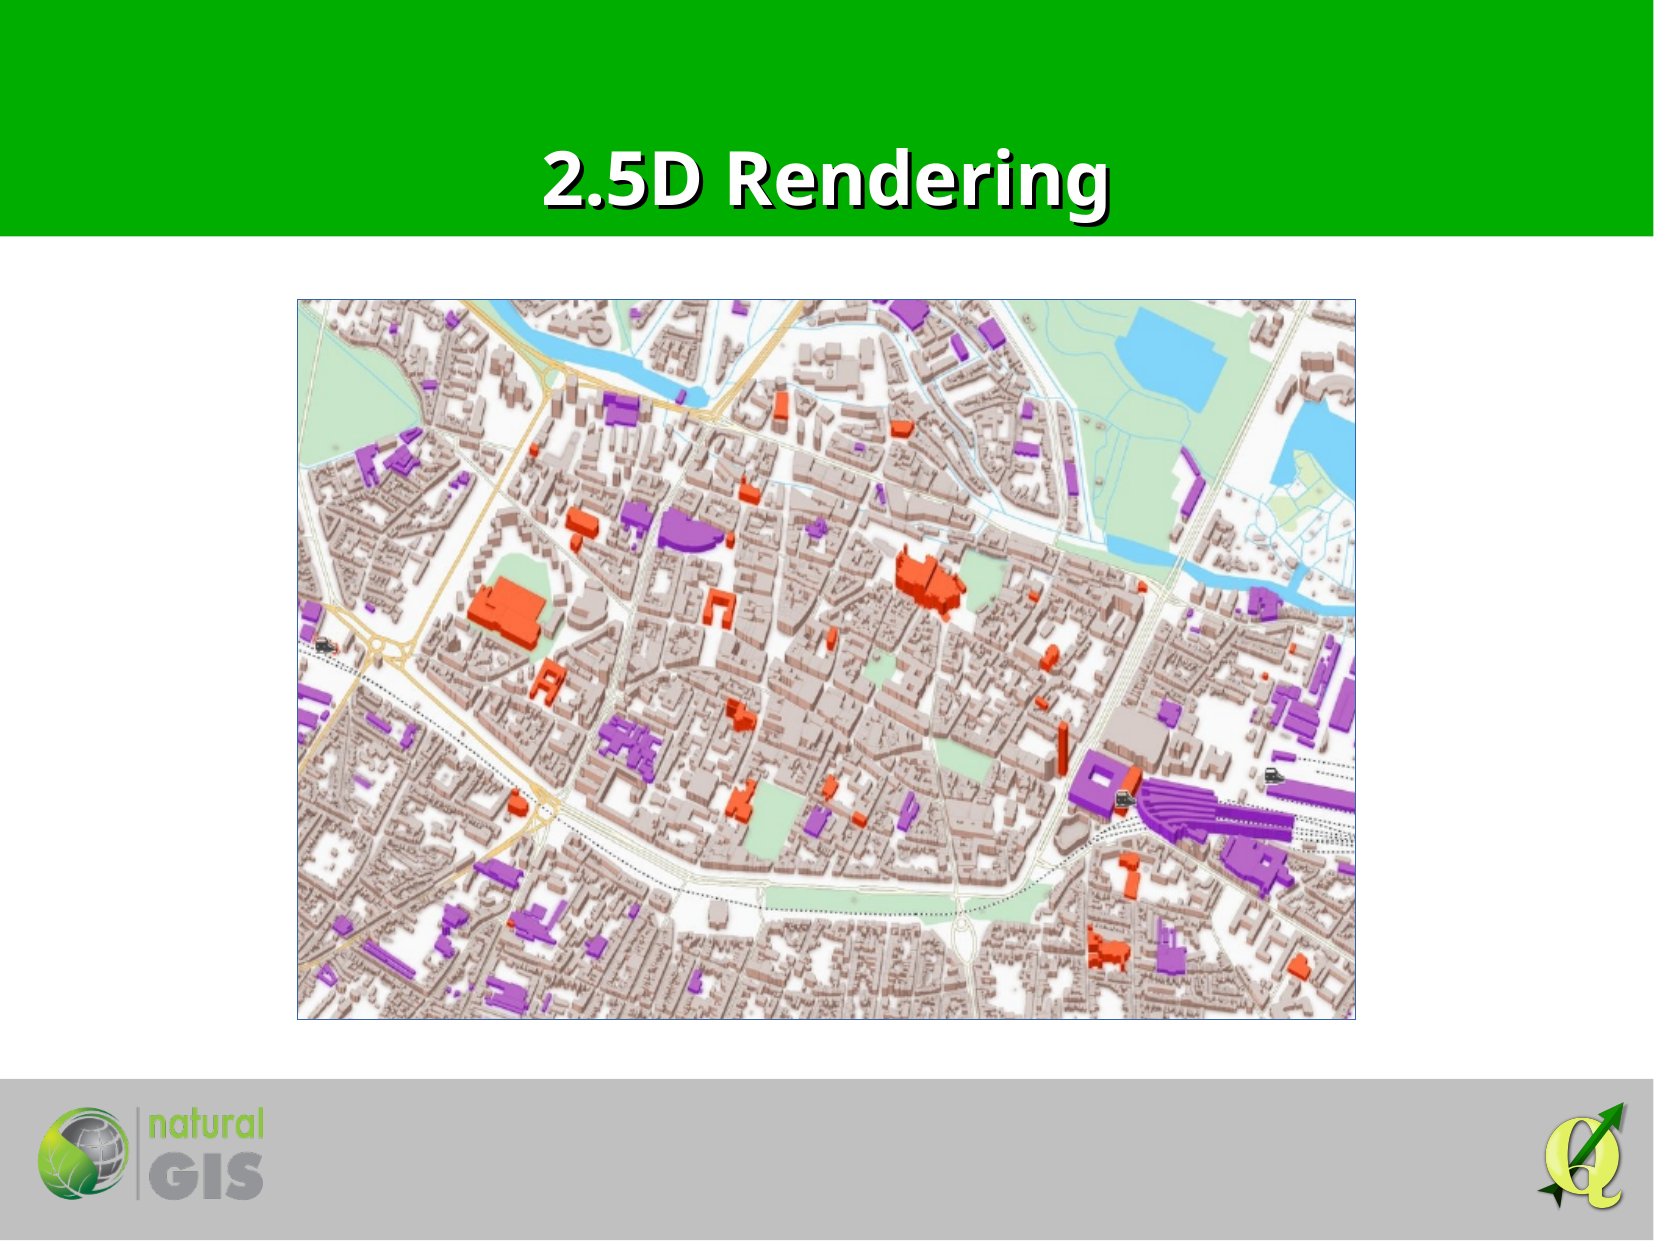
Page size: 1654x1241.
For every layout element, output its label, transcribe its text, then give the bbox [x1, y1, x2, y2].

text_box [0, 0, 1654, 237]
text_box 2.5D Rendering [86, 66, 1568, 170]
text_box [0, 1078, 1654, 1241]
picture [33, 1100, 271, 1208]
picture [297, 299, 1356, 1020]
picture [1524, 1093, 1641, 1222]
